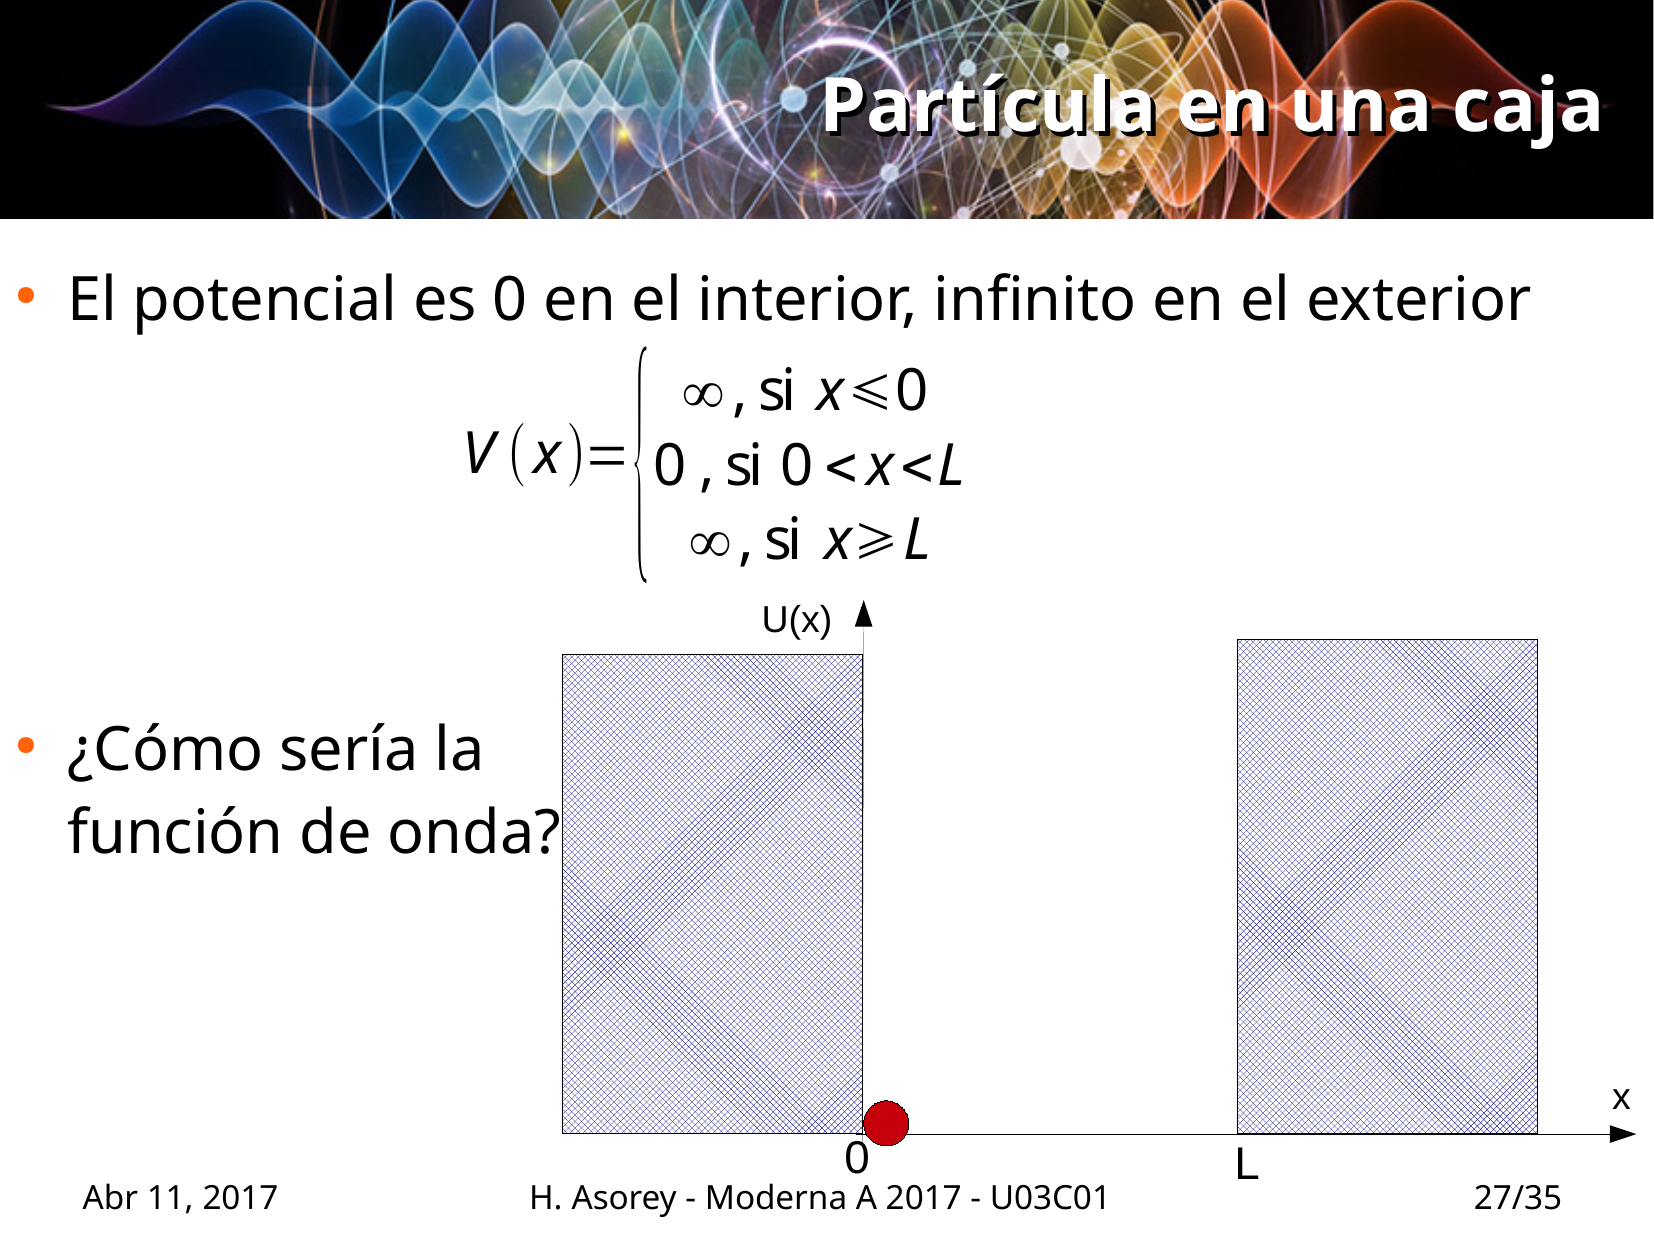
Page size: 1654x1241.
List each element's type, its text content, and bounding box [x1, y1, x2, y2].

text_box [1237, 639, 1538, 1134]
chart [455, 343, 975, 586]
list El potencial es 0 en el interior, infinito en el exterior ¿Cómo sería la función de onda? [0, 255, 1558, 946]
text_box 0 [829, 1125, 901, 1216]
text_box L [1219, 1130, 1291, 1221]
text_box [562, 654, 909, 1141]
text_box U(x) [746, 590, 848, 681]
picture [0, 0, 1654, 219]
text_box x [1597, 1068, 1654, 1159]
title Partícula en una caja [45, 15, 1606, 191]
